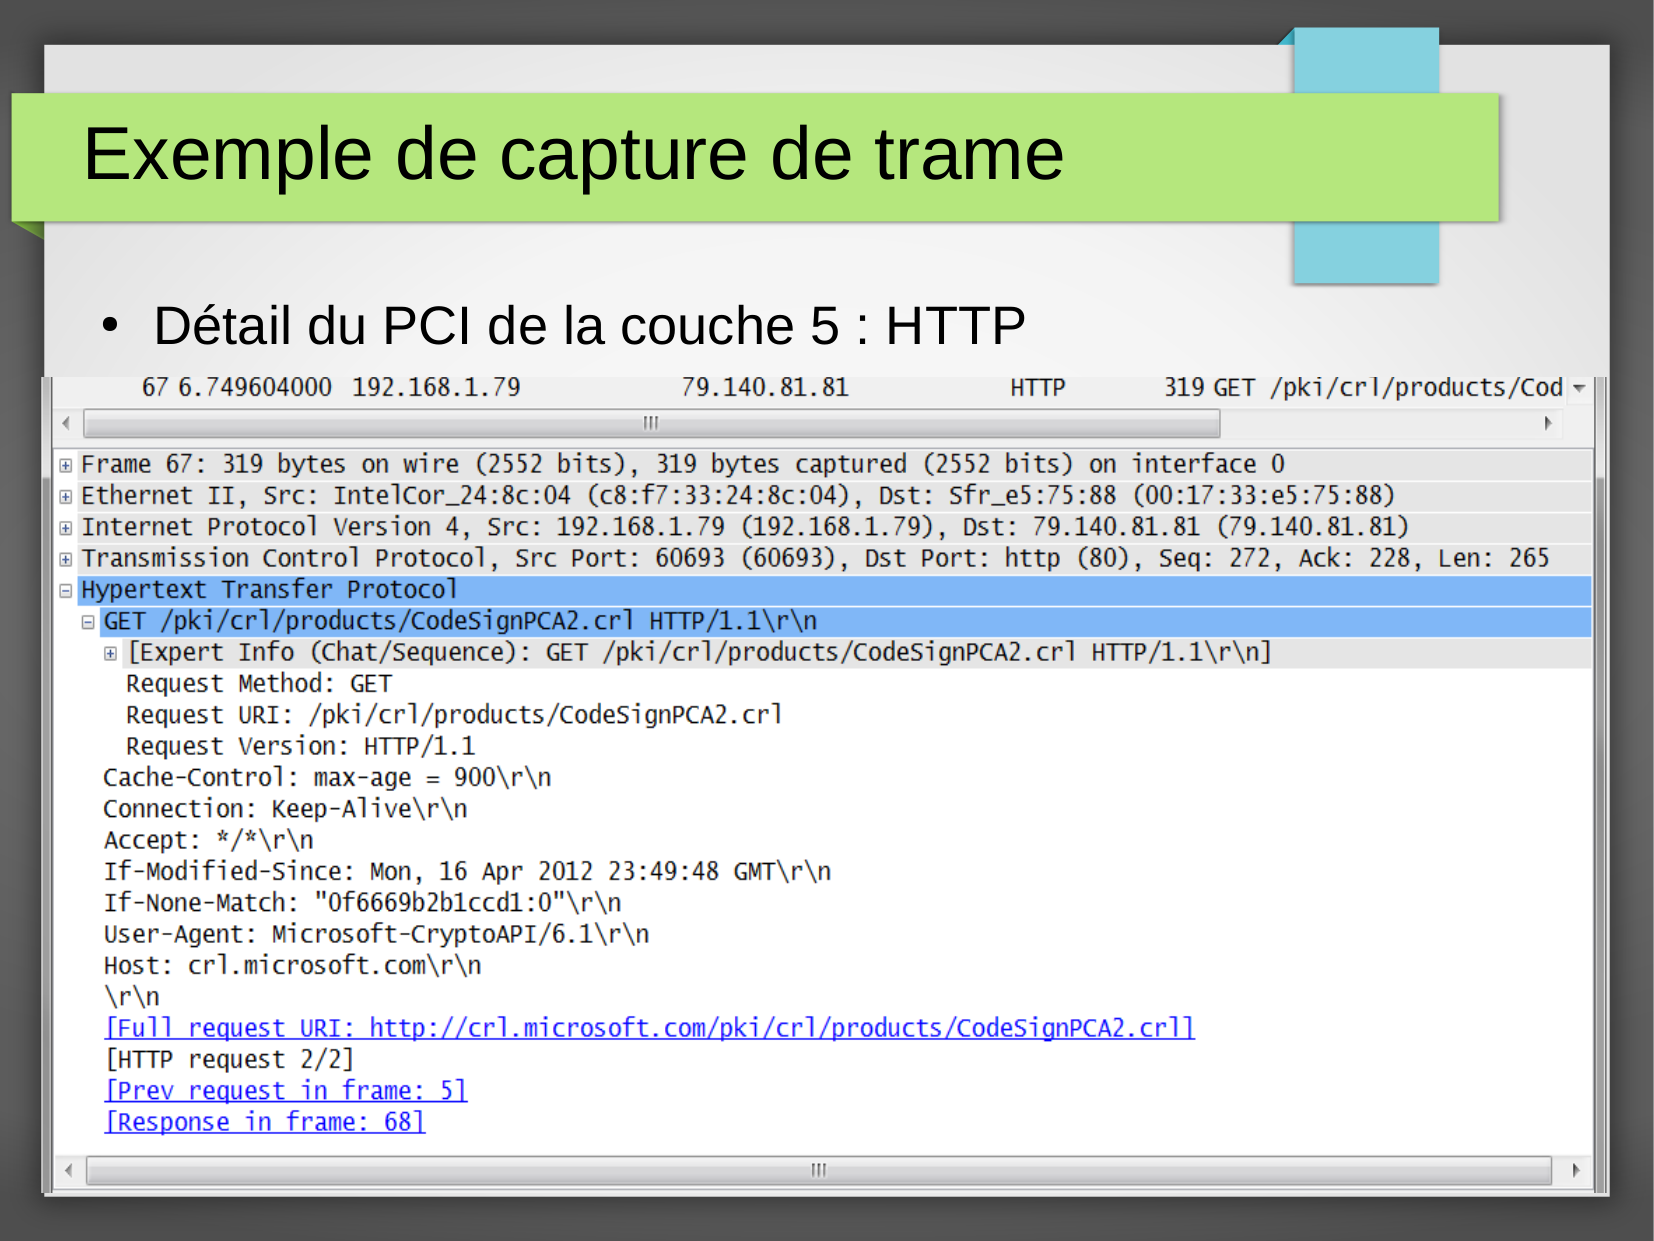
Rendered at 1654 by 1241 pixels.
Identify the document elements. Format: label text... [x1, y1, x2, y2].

list Détail du PCI de la couche 5 : HTTP [82, 295, 1571, 377]
picture [0, 0, 1654, 1241]
title Exemple de capture de trame [82, 94, 1264, 213]
